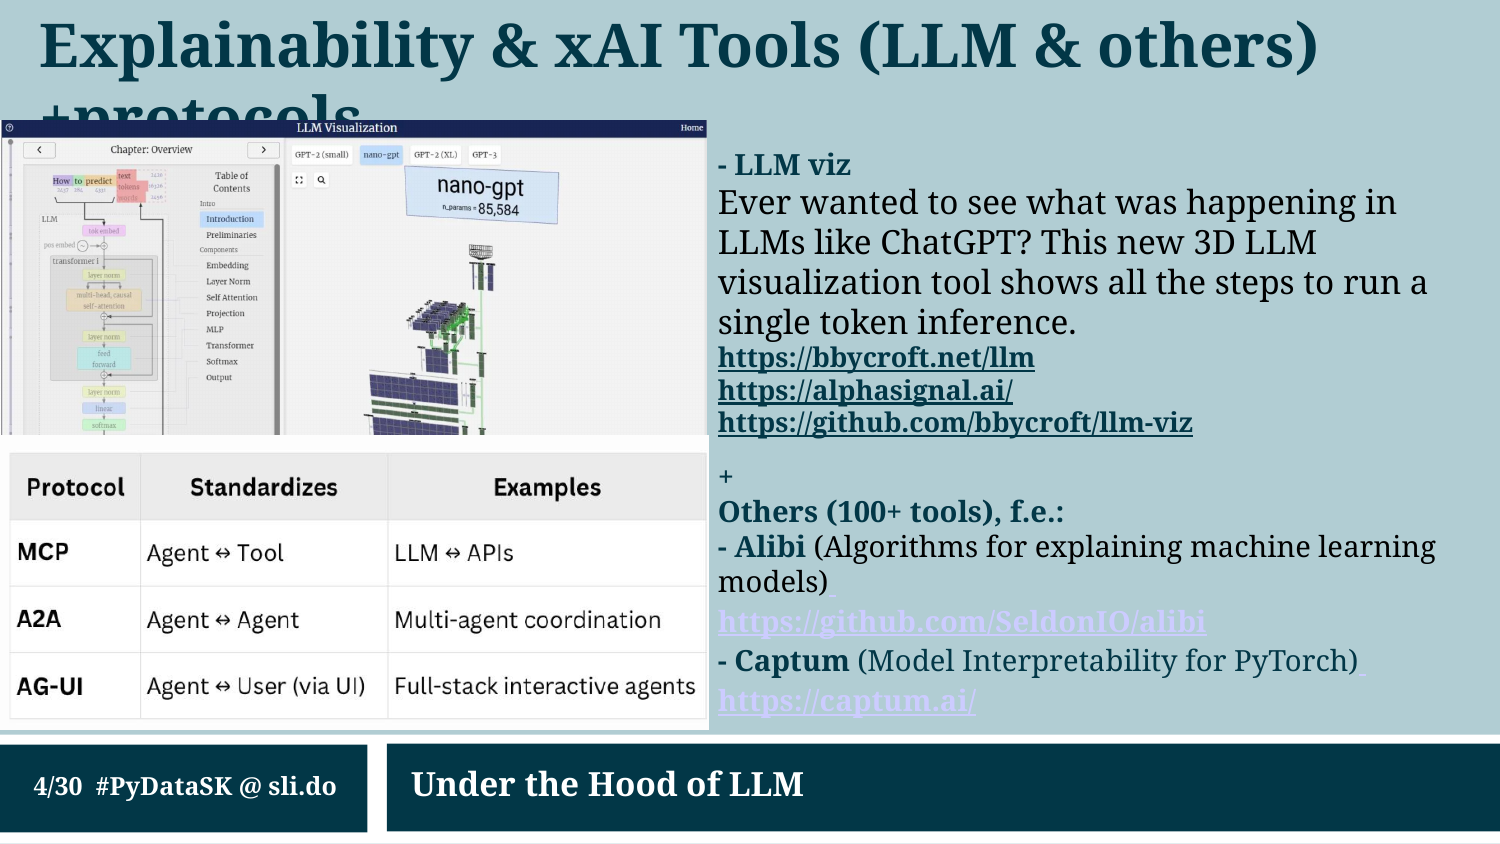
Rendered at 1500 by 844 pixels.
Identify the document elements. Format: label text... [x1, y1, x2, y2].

text_box 4/30 #PyDataSK @ sli.do [22, 764, 362, 808]
picture [0, 119, 728, 730]
text_box Explainability & xAI Tools (LLM & others) +protocols [28, 18, 1471, 140]
text_box - LLM viz Ever wanted to see what was happening in LLMs like ChatGPT? This new 3D LLM visualization tool shows all the steps to run a single token inference. https://bbycroft.net/llm https://alphasignal.ai/ https://github.com/bbycroft/llm-viz + Others (100+ tools), f.e.: - Alibi (Algorithms for explaining machine learning models) https://github.com/SeldonIO/alibi - Captum (Model Interpretability for PyTorch) https://captum.ai/ MCP (Anthropic/ex-OpenAI) + A2A (Google) + AG-UI (dev) [707, 140, 1500, 709]
text_box Under the Hood of LLM [400, 740, 1500, 826]
